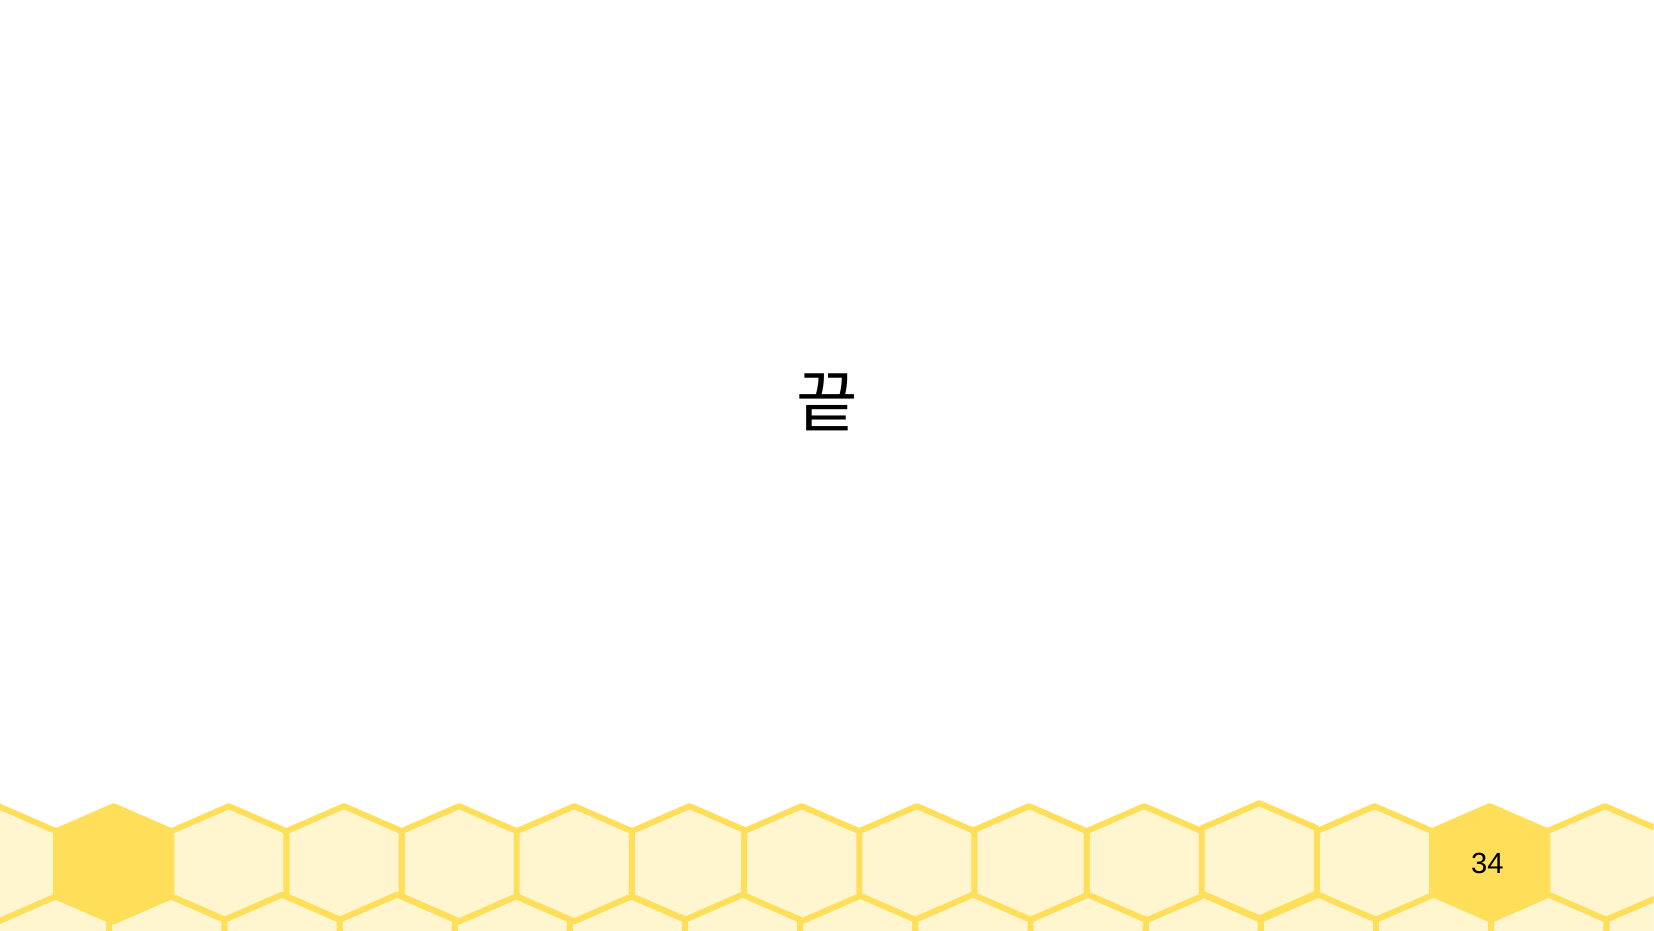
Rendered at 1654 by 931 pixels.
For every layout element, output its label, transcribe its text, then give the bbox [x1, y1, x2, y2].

subtitle 끝 [82, 37, 1571, 758]
